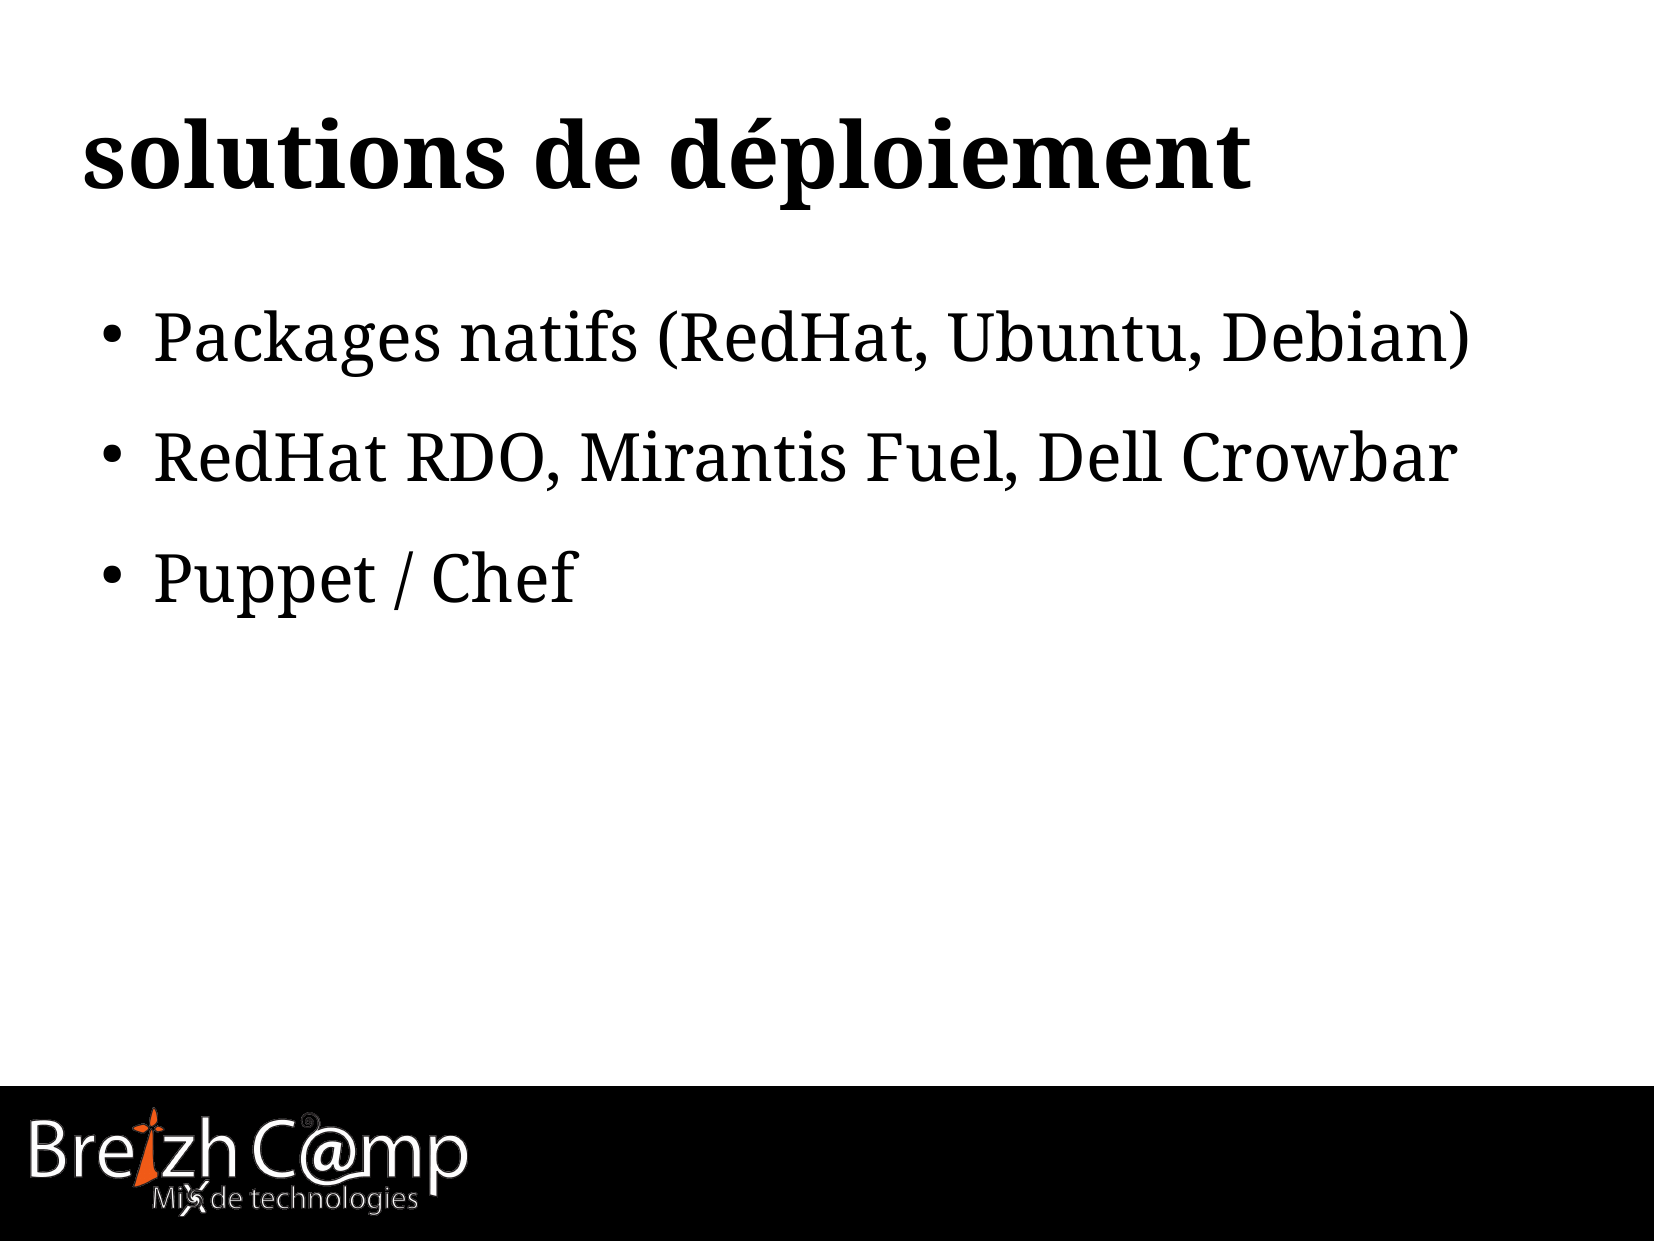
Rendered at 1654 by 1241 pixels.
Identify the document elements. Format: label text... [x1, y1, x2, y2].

list Packages natifs (RedHat, Ubuntu, Debian) RedHat RDO, Mirantis Fuel, Dell Crowbar Puppet / Chef [82, 290, 1538, 1010]
picture [30, 1107, 468, 1217]
title solutions de déploiement [82, 49, 1571, 257]
